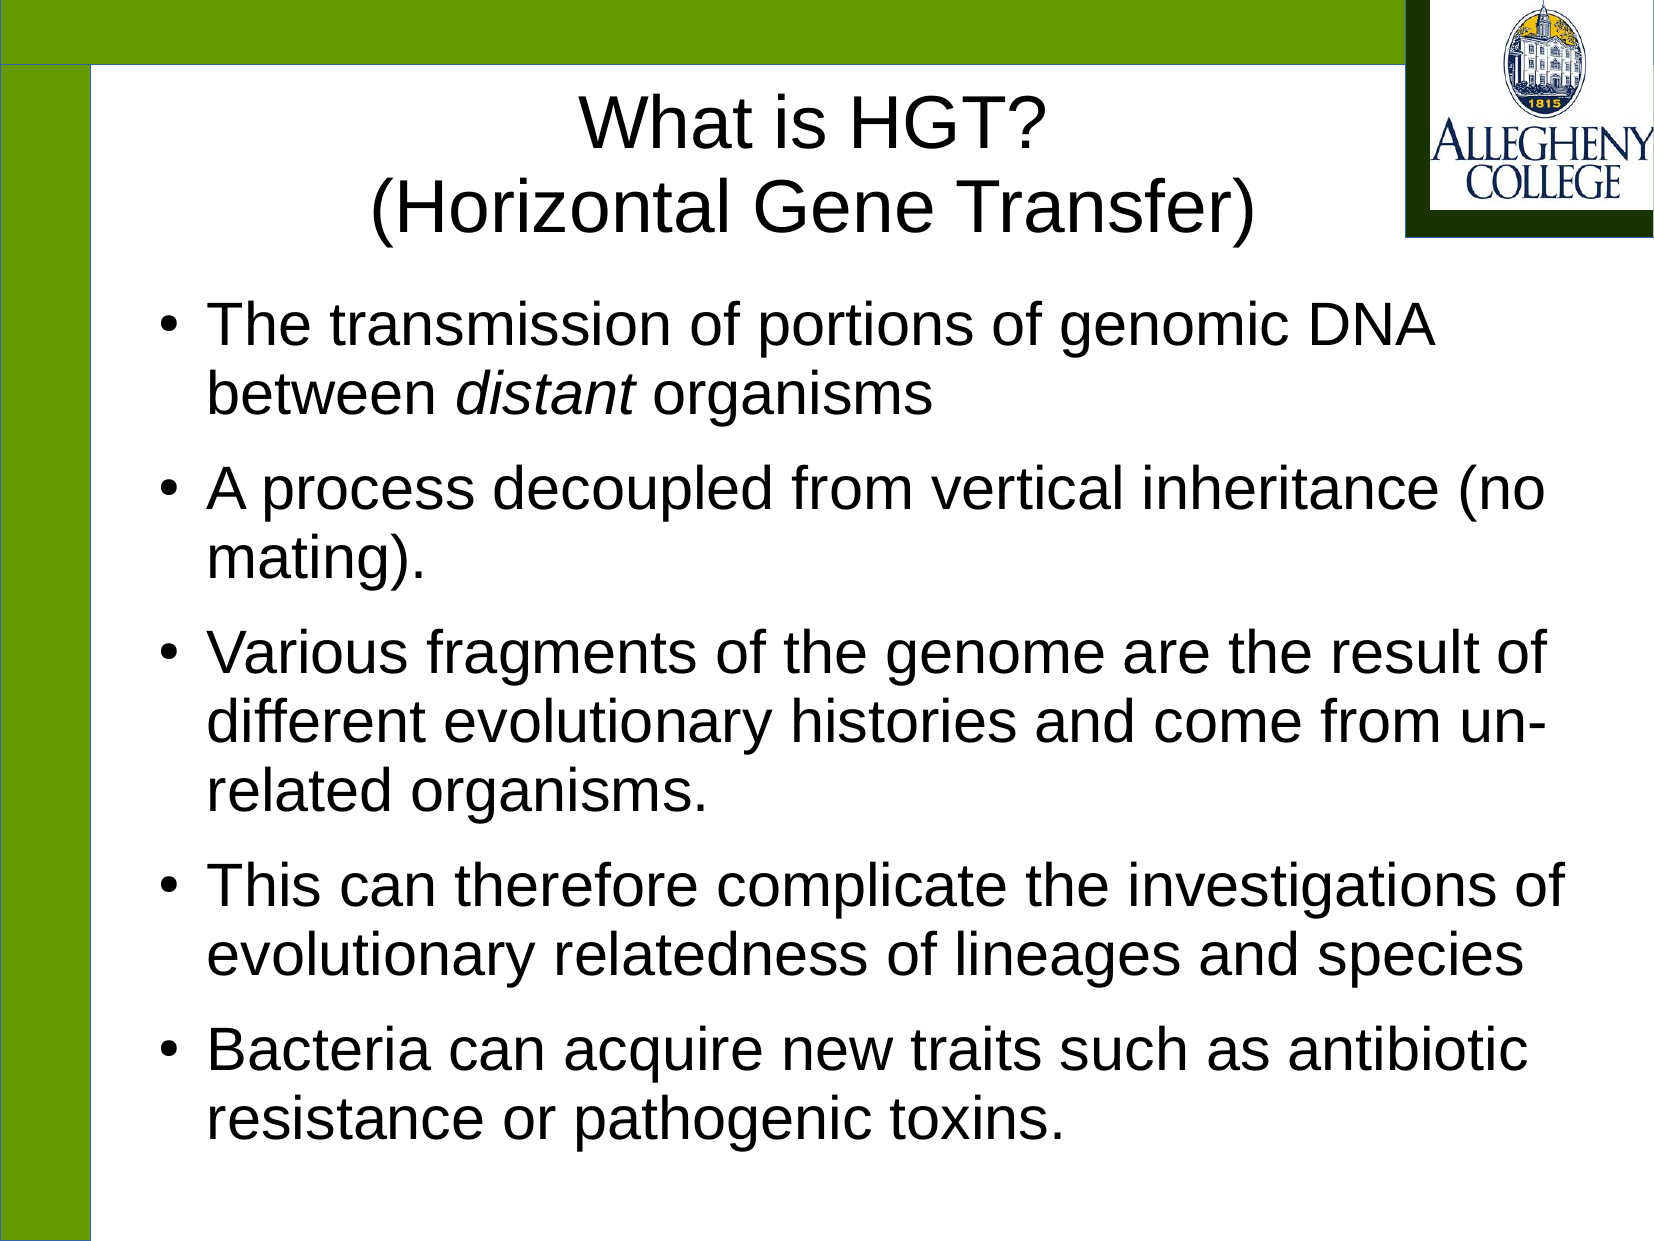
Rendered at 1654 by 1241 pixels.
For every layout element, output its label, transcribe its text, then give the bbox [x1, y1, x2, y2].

picture [1430, 0, 1654, 210]
text_box [0, 0, 1654, 1241]
title What is HGT? (Horizontal Gene Transfer) [112, 65, 1515, 269]
list The transmission of portions of genomic DNA between distant organisms A process decoupled from vertical inheritance (no mating). Various fragments of the genome are the result of different evolutionary histories and come from un-related organisms. This can therefore complicate the investigations of evolutionary relatedness of lineages and species Bacteria can acquire new traits such as antibiotic resistance or pathogenic toxins. [141, 290, 1630, 1156]
